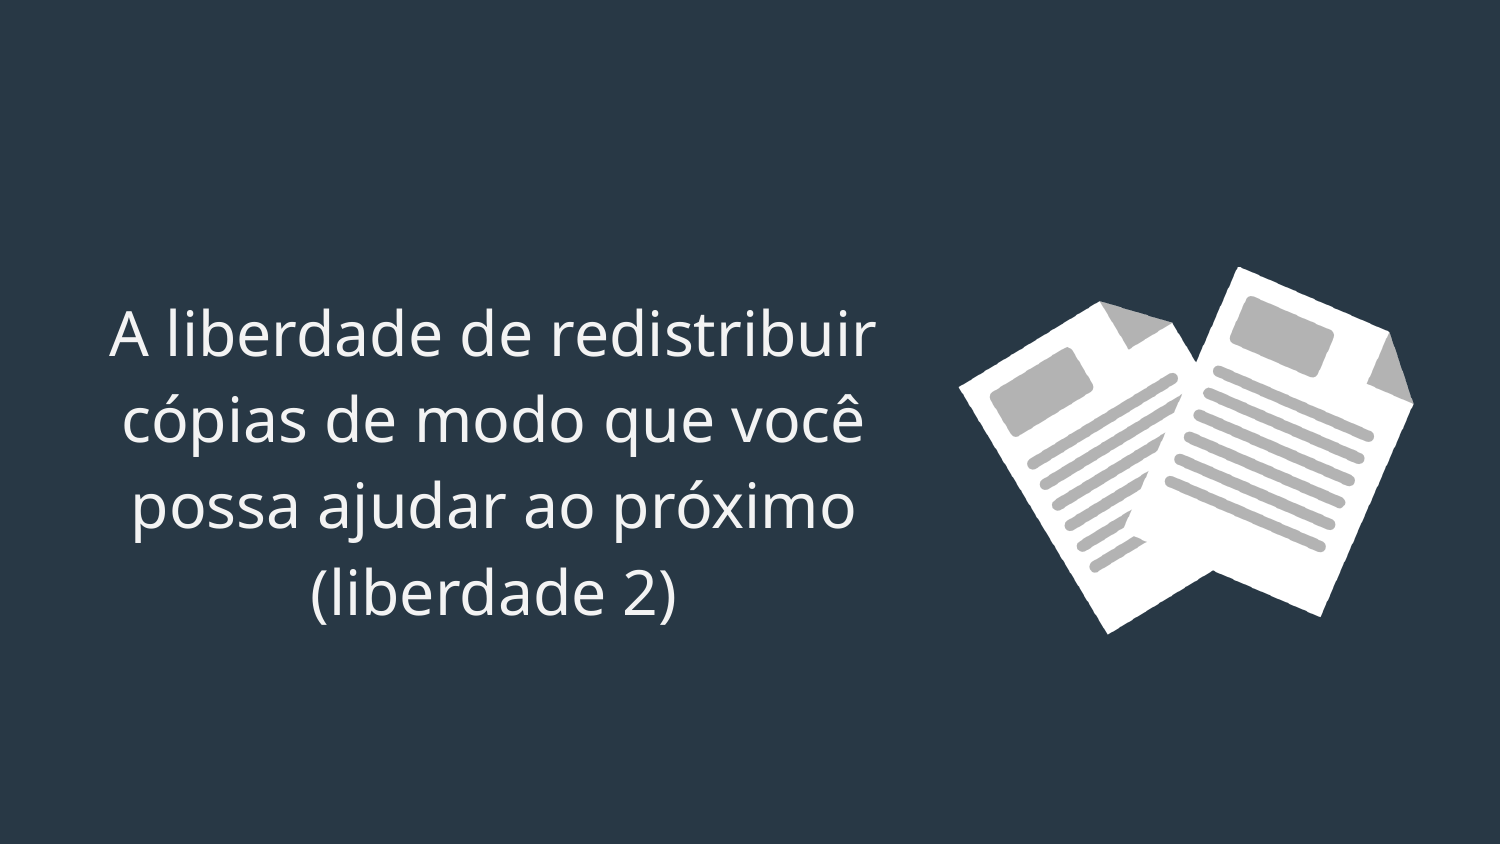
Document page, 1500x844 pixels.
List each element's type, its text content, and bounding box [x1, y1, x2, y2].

text_box A liberdade de redistribuir cópias de modo que você possa ajudar ao próximo (liberdade 2) [21, 267, 838, 576]
picture [838, 267, 1500, 651]
